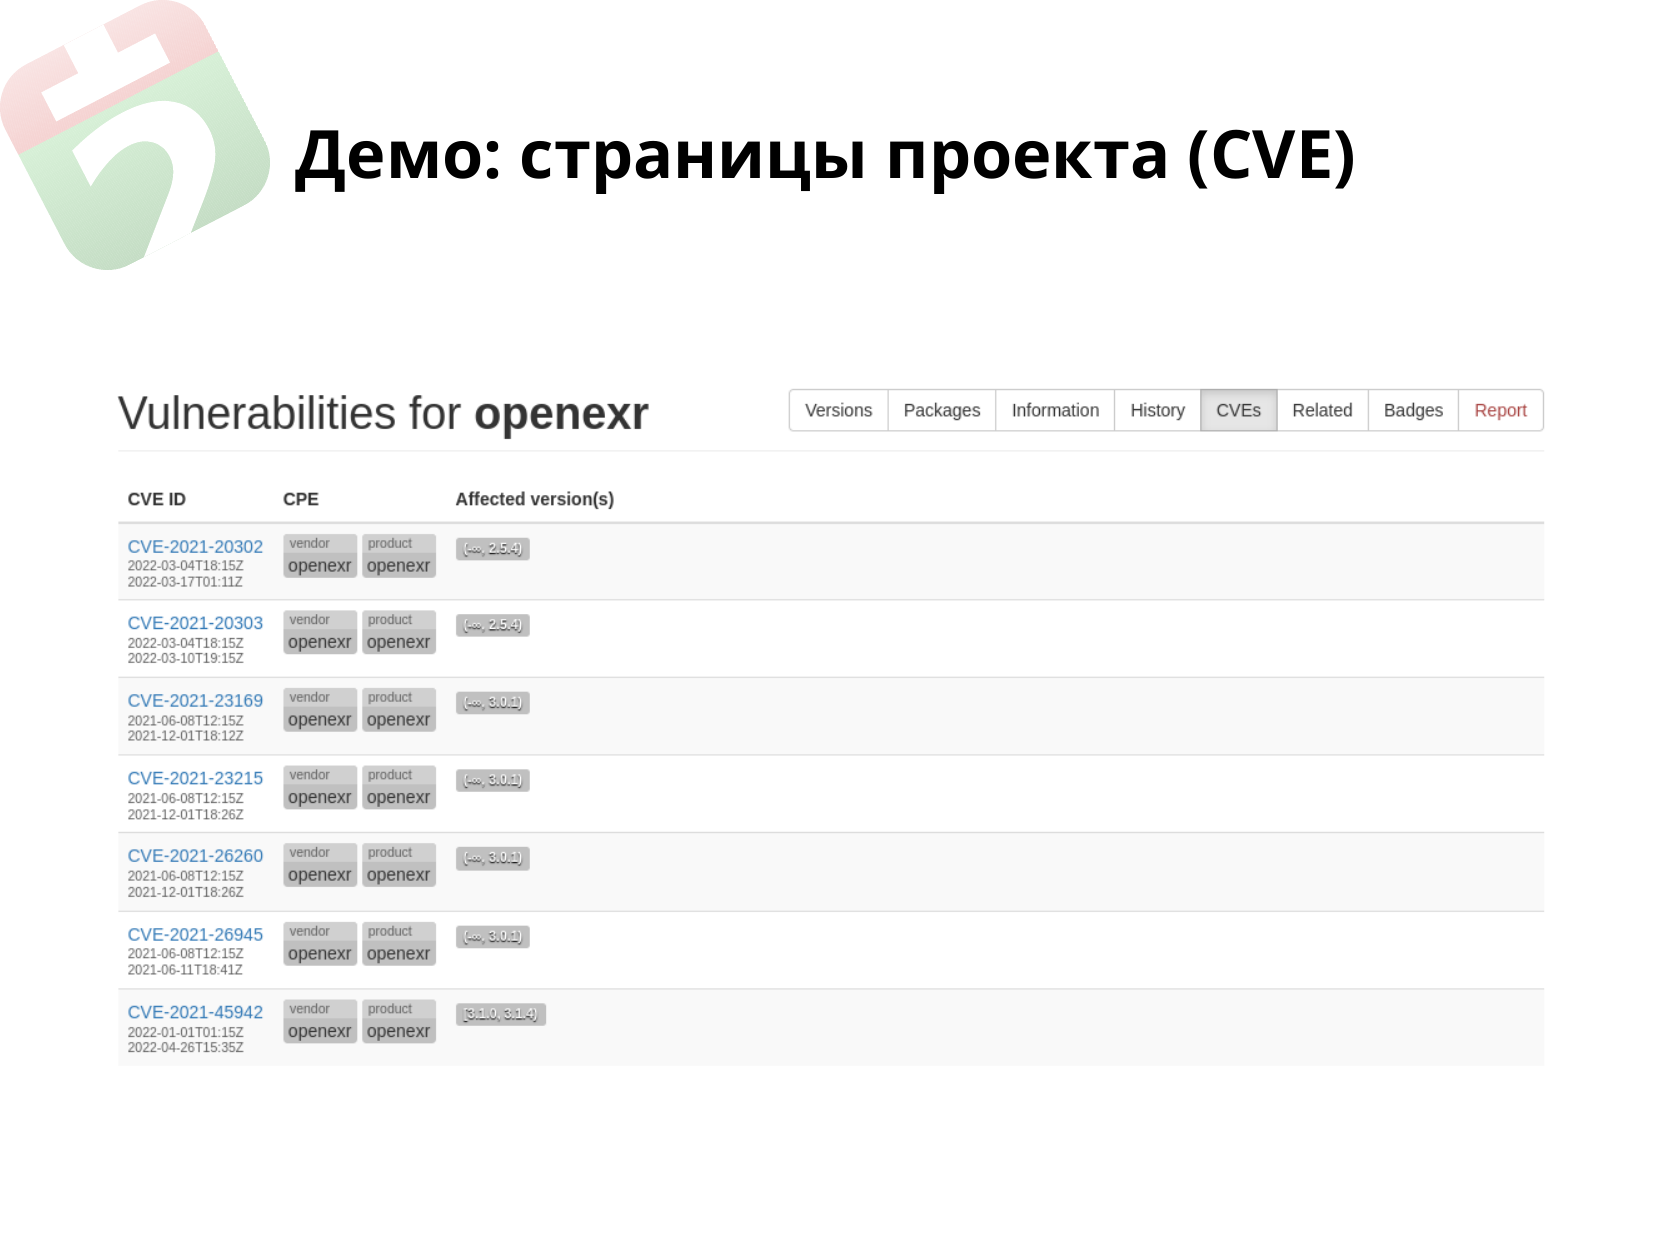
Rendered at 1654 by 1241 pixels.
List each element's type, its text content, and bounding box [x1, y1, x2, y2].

picture [96, 364, 1568, 1086]
title Демо: страницы проекта (CVE) [82, 49, 1571, 257]
